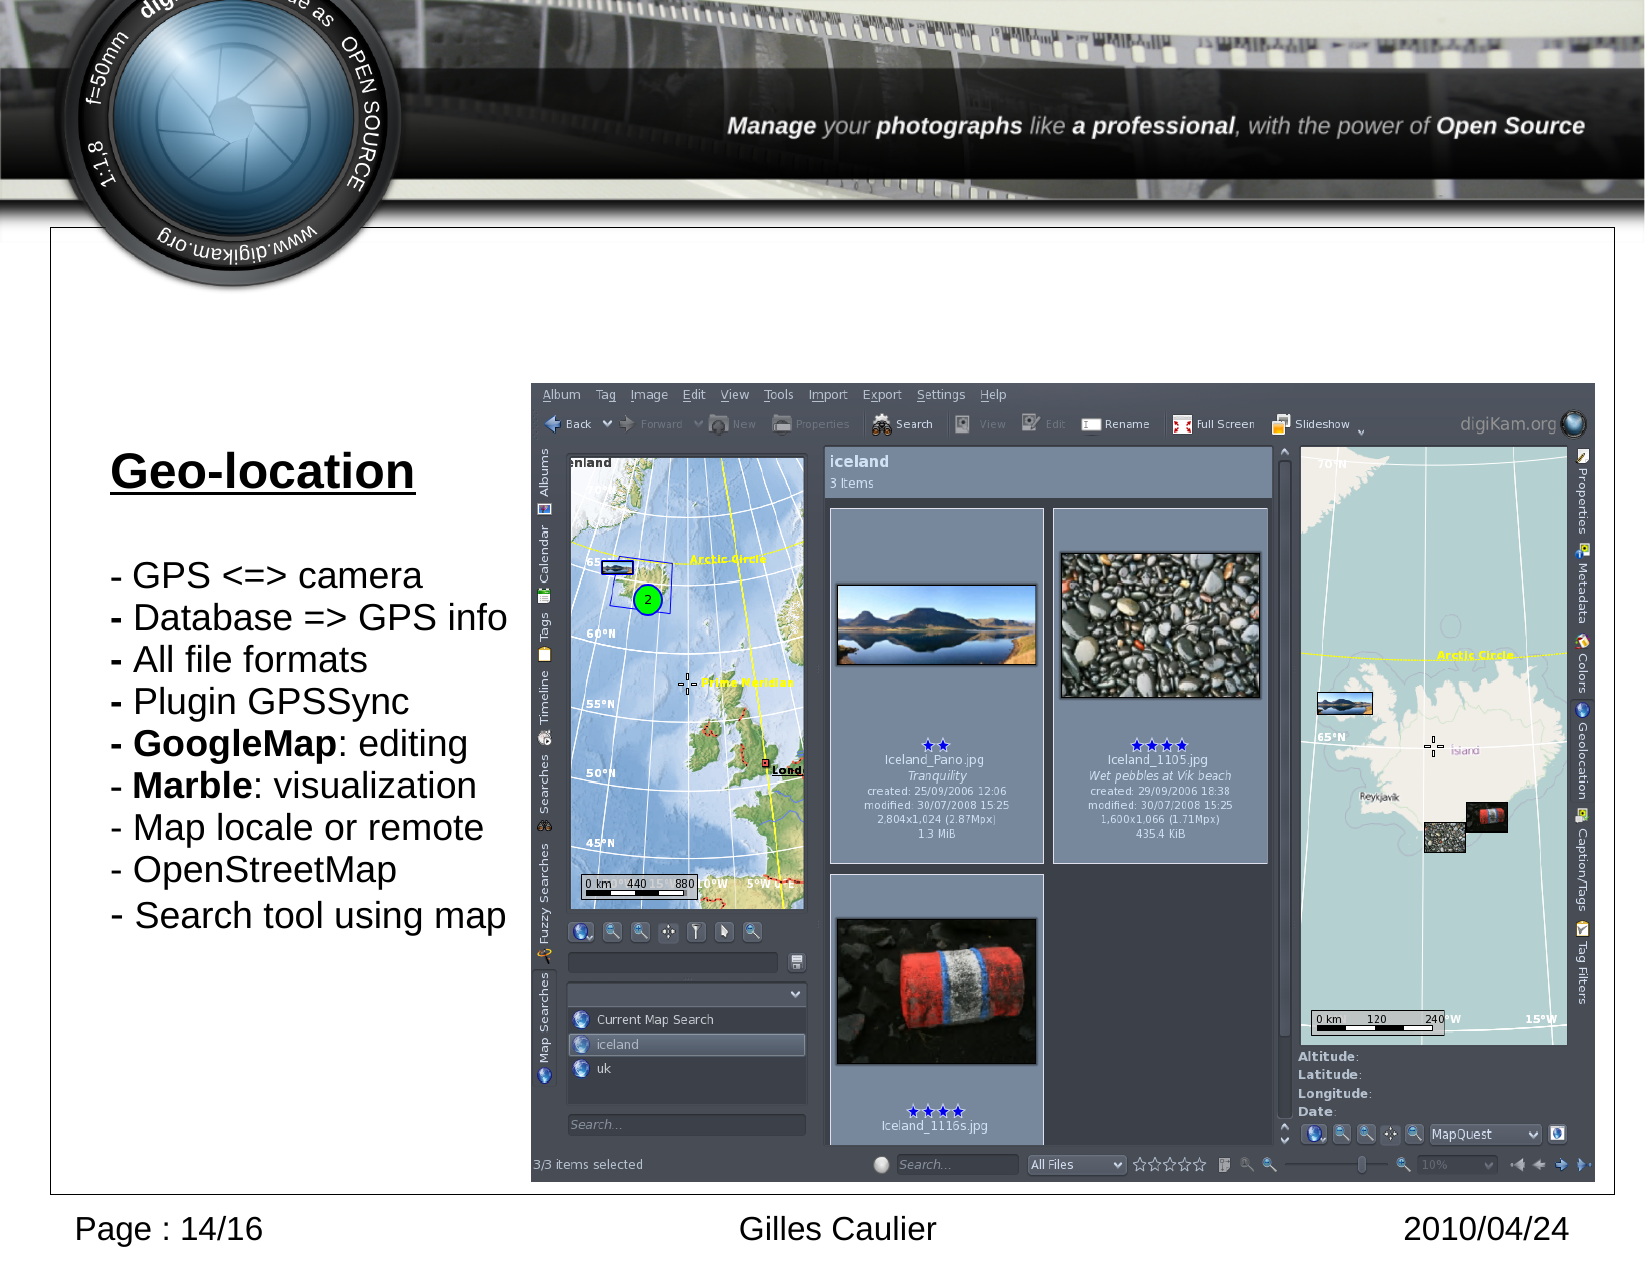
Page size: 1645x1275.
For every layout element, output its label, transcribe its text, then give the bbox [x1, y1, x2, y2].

picture [531, 383, 1595, 1182]
picture [0, 0, 1645, 296]
title Geo-location - GPS <=> camera - Database => GPS info - All file formats - Plugin GPSSync - GoogleMap: editing - Marble: visualization - Map locale or remote - OpenStreetMap - Search tool using map [50, 243, 1615, 1195]
text_box Page : <numéro>/16 Gilles Caulier 2010/04/24 [21, 1207, 1623, 1251]
